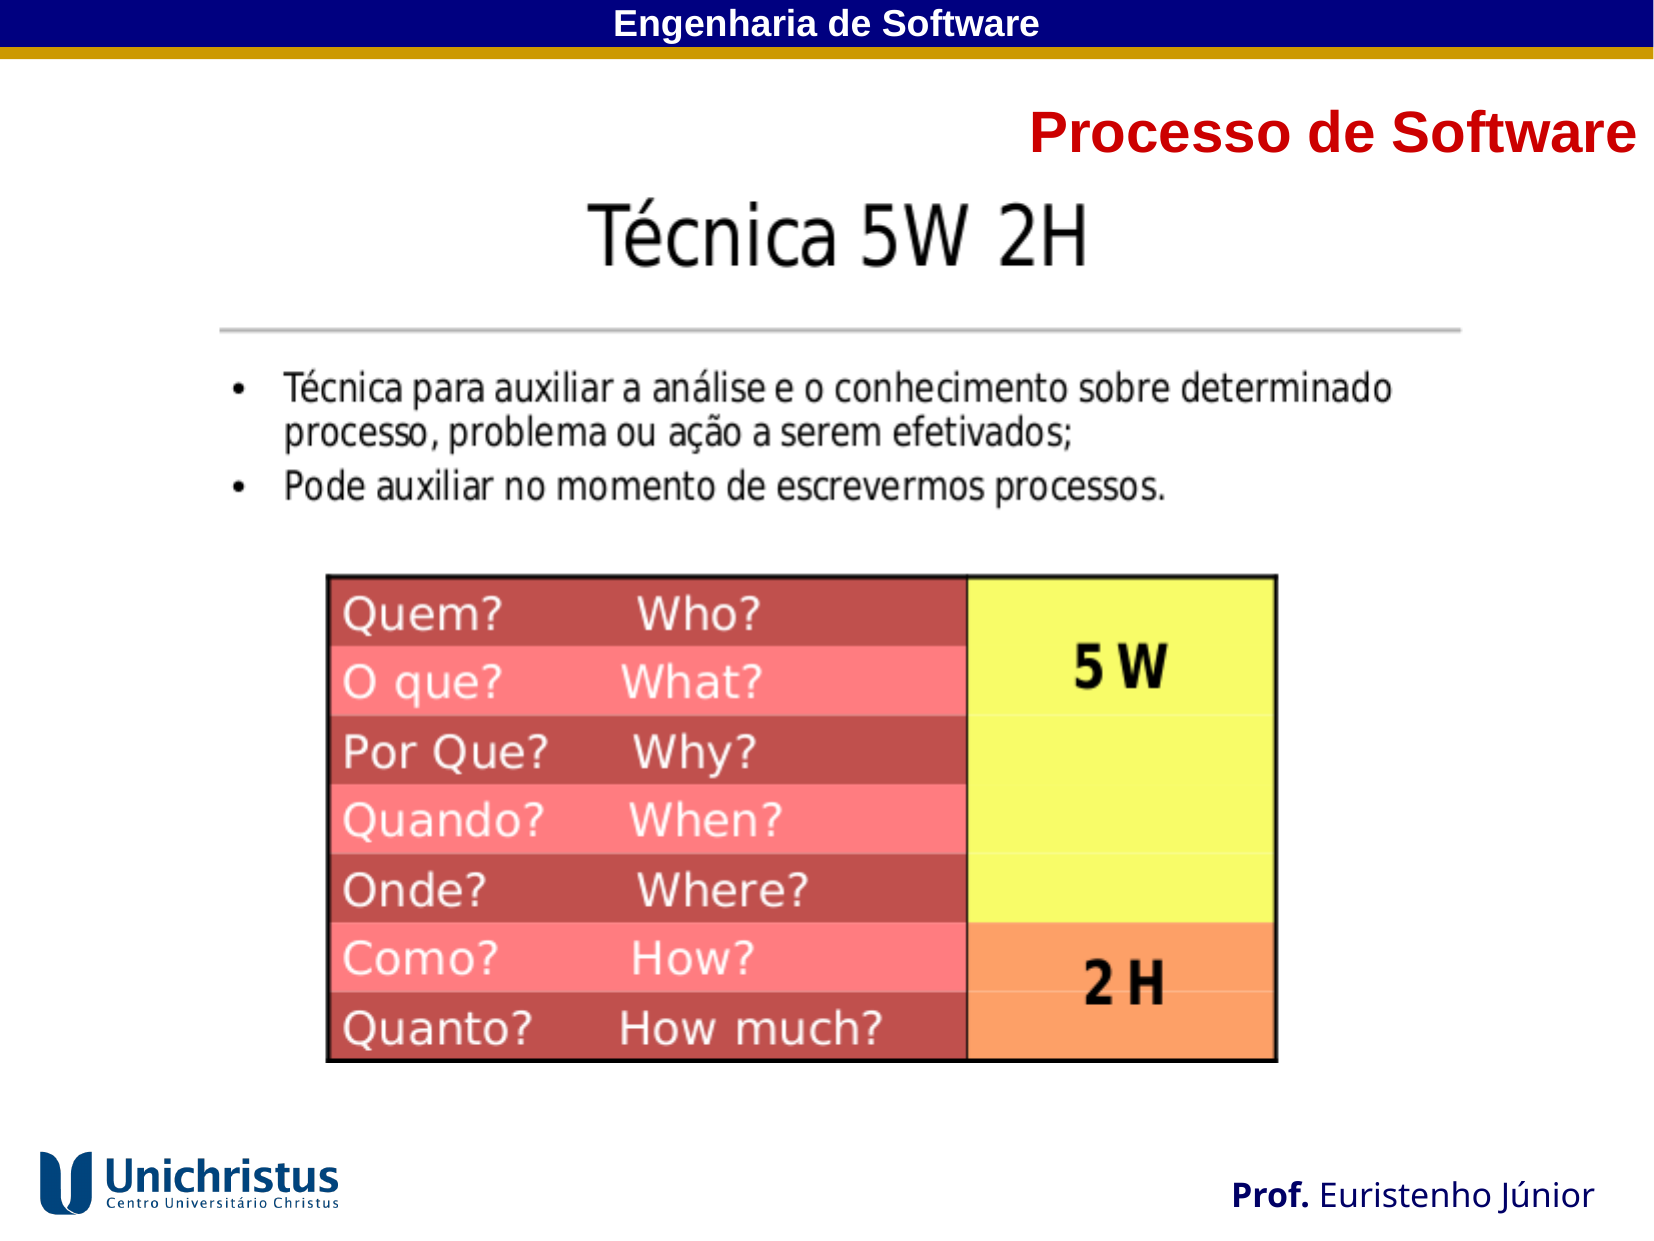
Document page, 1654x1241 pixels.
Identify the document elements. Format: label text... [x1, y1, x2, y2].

text_box Engenharia de Software [0, 0, 1654, 47]
text_box [0, 47, 1654, 60]
picture [200, 188, 1467, 1063]
text_box Prof. Euristenho Júnior [1216, 1163, 1654, 1224]
text_box Processo de Software [1014, 92, 1654, 173]
picture [35, 1148, 343, 1217]
